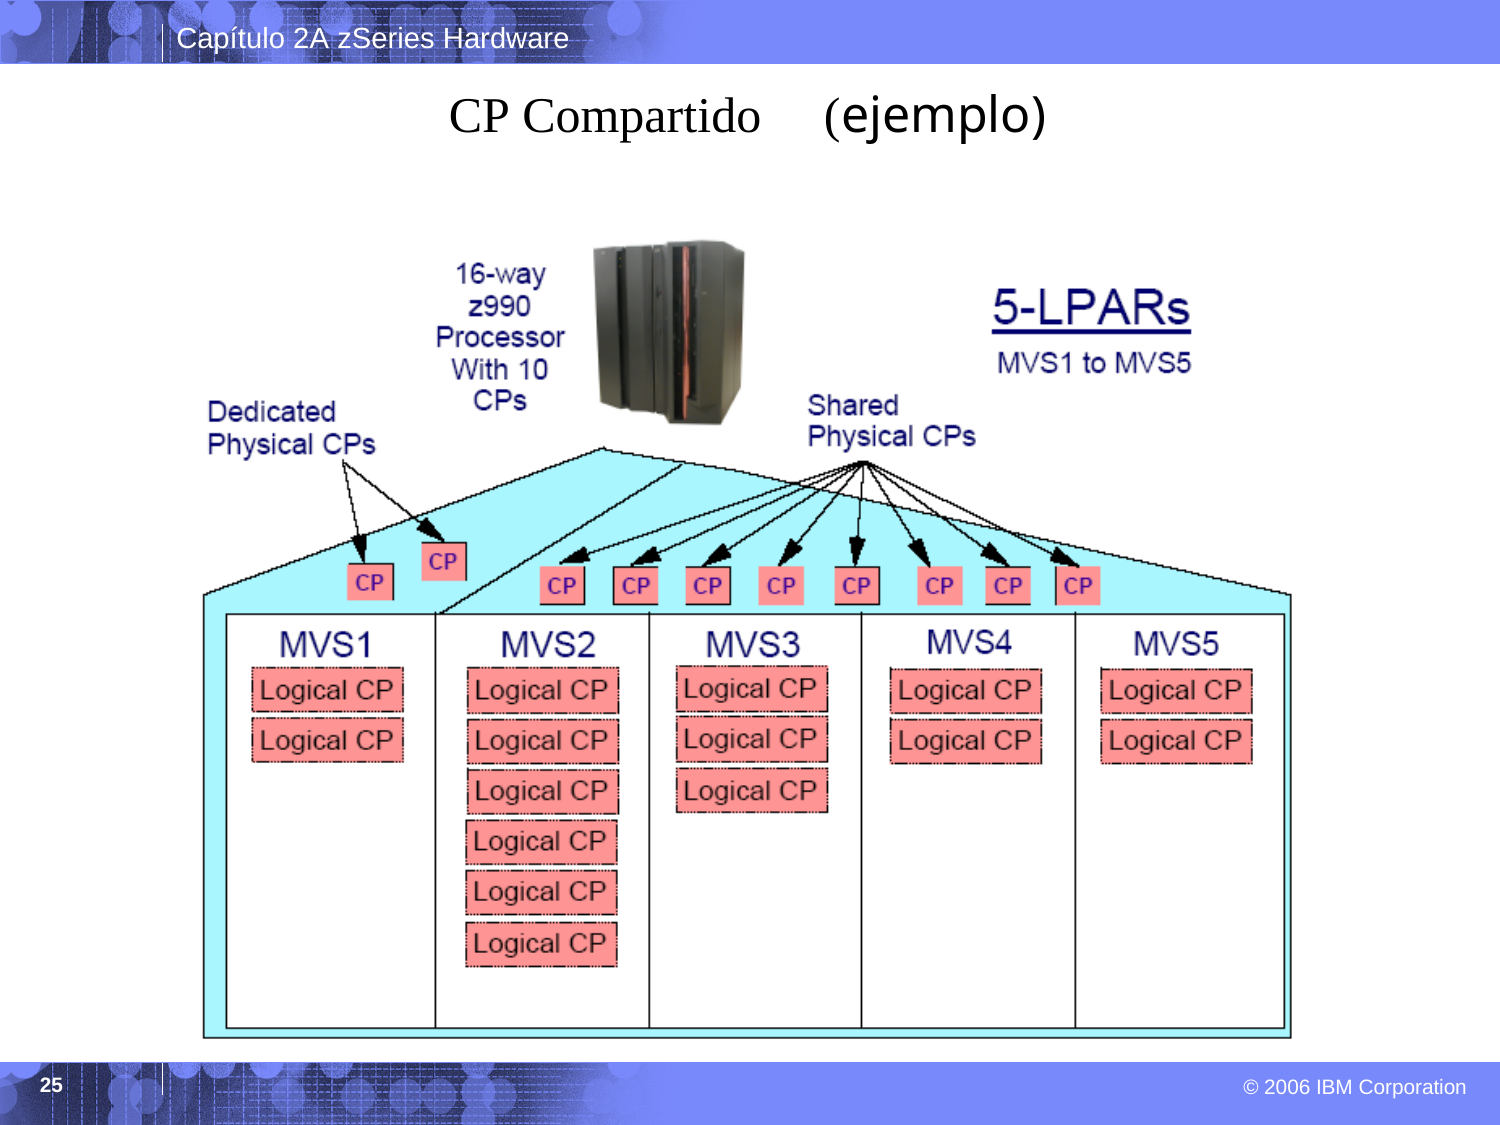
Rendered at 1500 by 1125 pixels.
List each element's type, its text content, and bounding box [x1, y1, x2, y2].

picture [0, 1063, 1500, 1125]
picture [200, 224, 1300, 1052]
text_box CP Compartido (ejemplo) [434, 74, 1062, 151]
picture [1, 1, 1500, 63]
